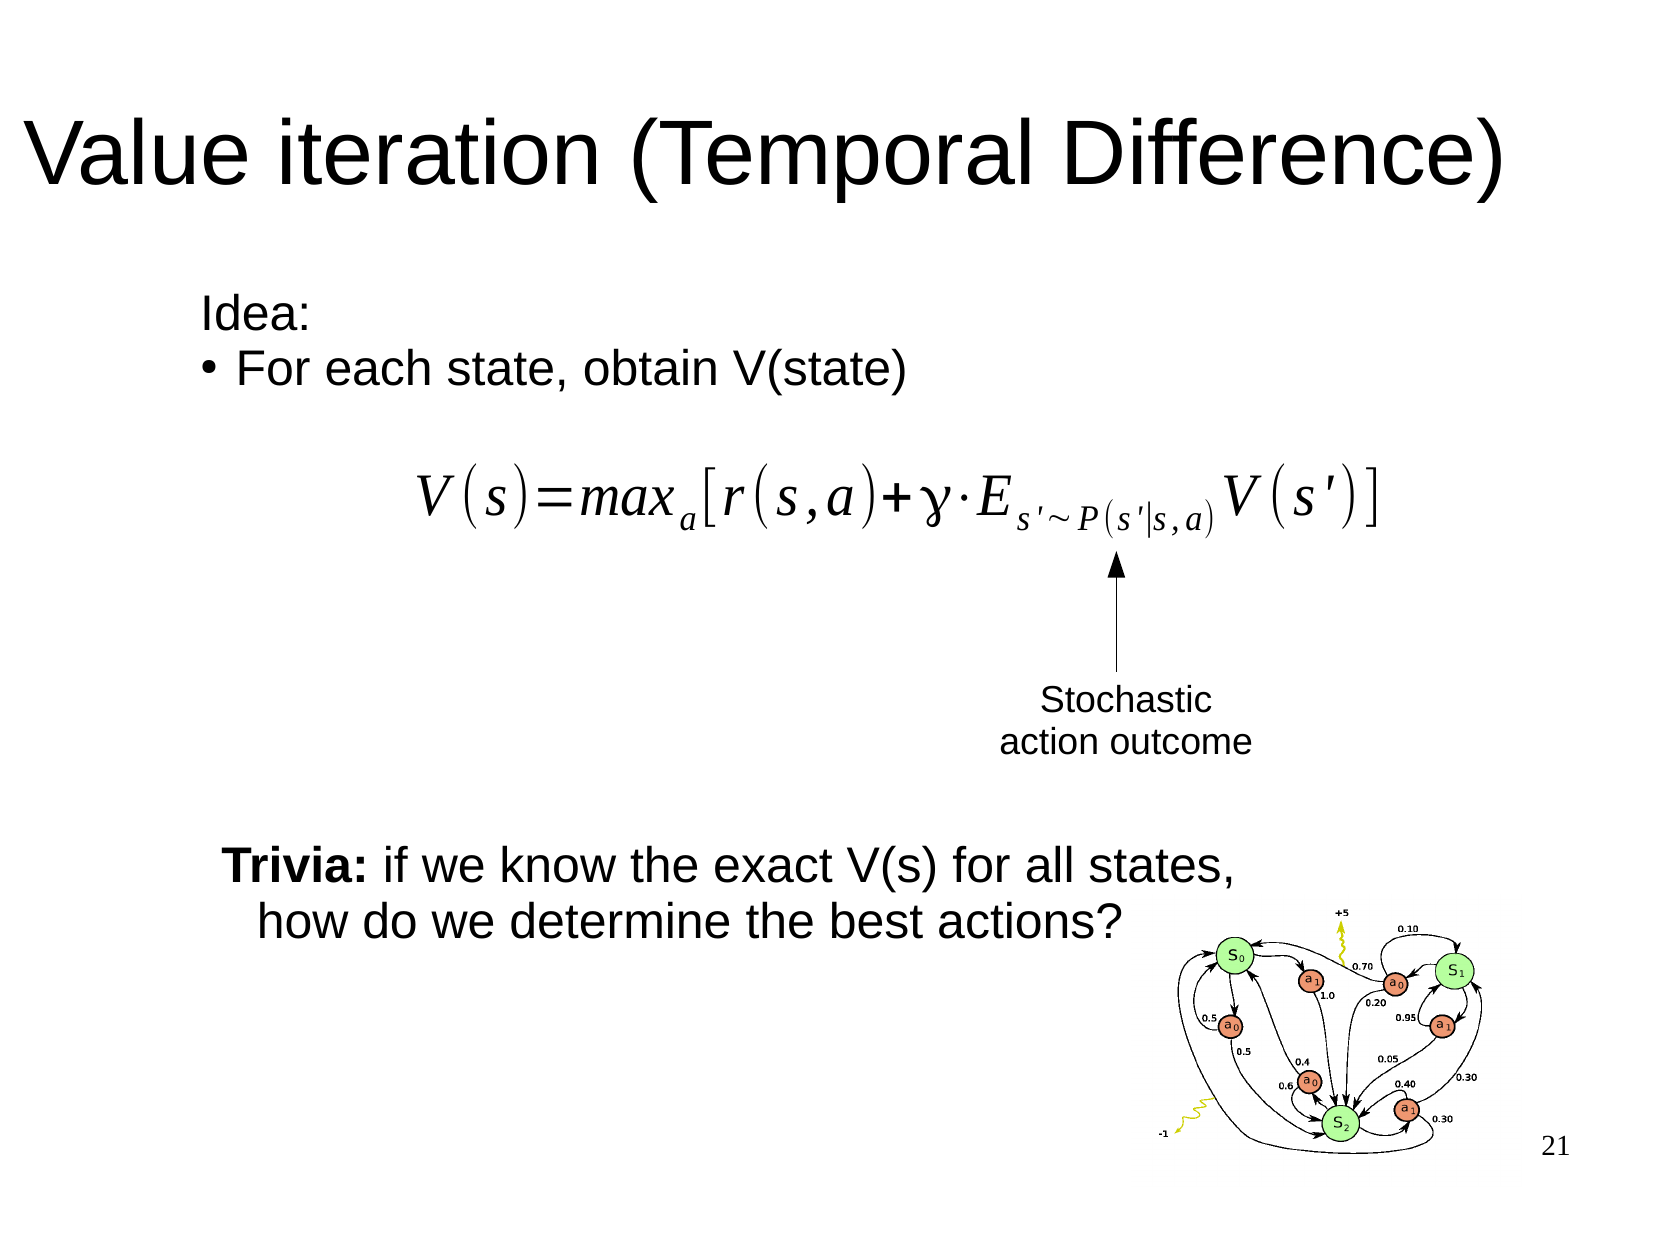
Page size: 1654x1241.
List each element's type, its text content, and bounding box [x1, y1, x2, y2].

text_box Stochastic action outcome [918, 678, 1264, 763]
picture [1131, 894, 1522, 1187]
chart [399, 458, 1393, 540]
title Value iteration (Temporal Difference) [23, 49, 1512, 257]
text_box Idea: For each state, obtain V(state) [150, 277, 1231, 571]
text_box Trivia: if we know the exact V(s) for all states, how do we determine the best actions? [150, 795, 1436, 991]
